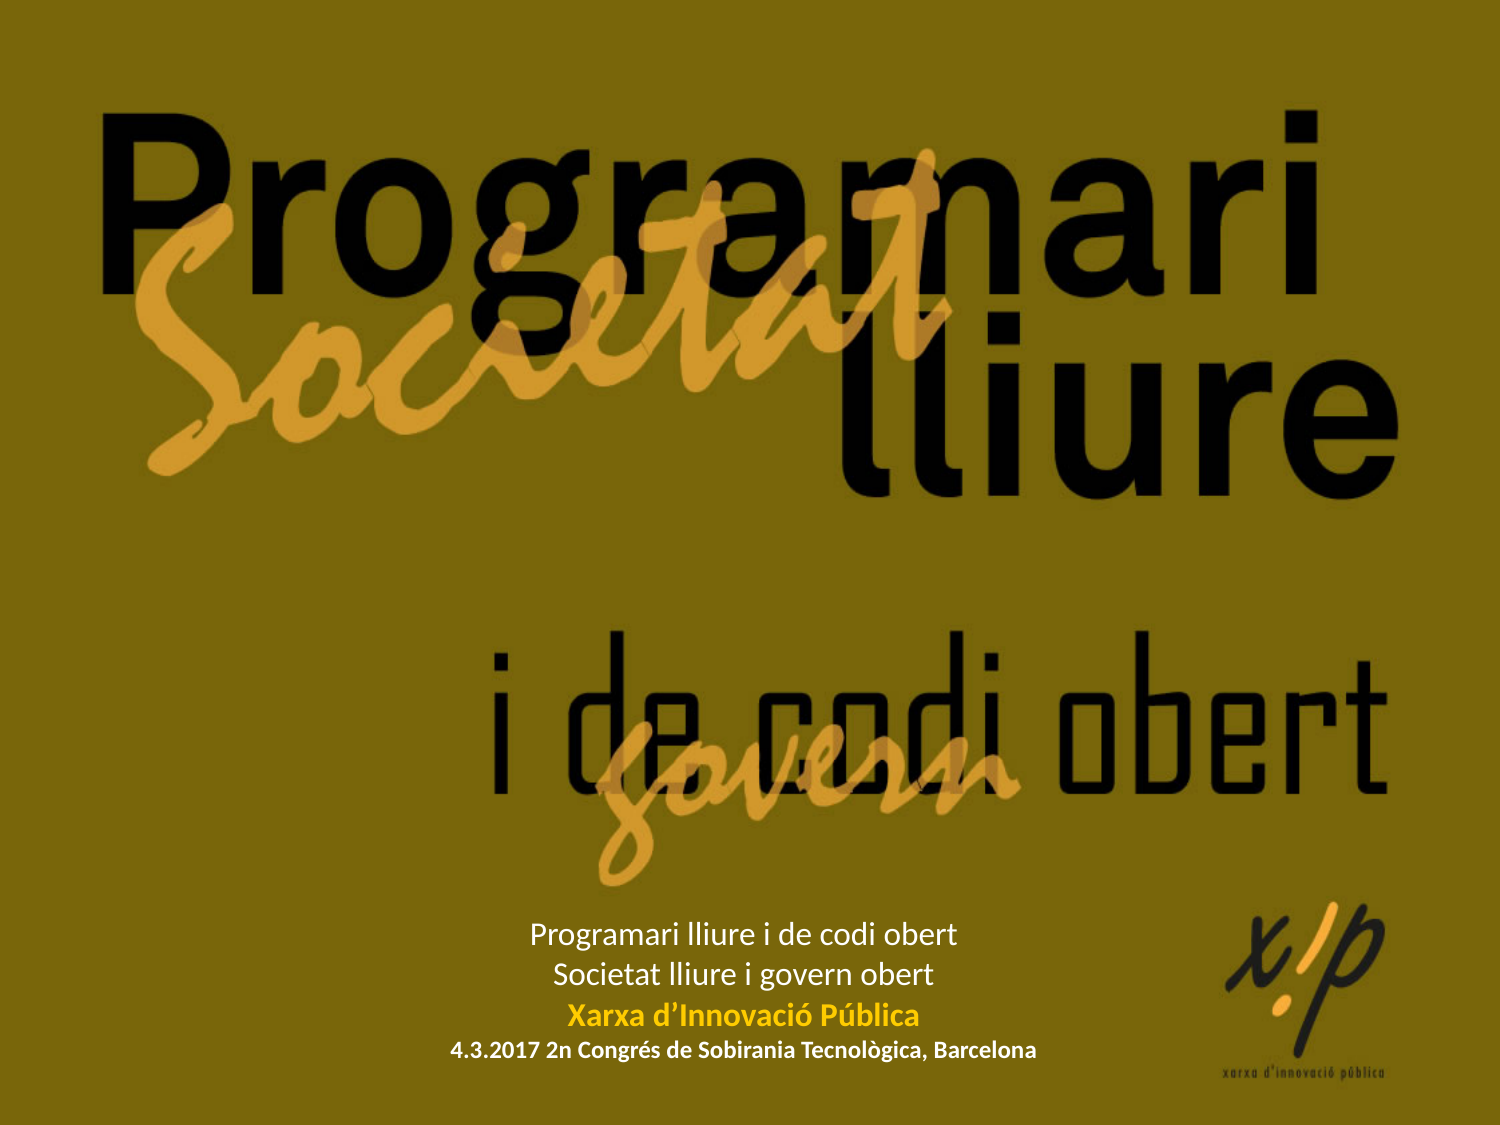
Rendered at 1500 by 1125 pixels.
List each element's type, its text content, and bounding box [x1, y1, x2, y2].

text_box Programari lliure i de codi obert Societat lliure i govern obert Xarxa d’Innovació Pública 4.3.2017 2n Congrés de Sobirania Tecnològica, Barcelona [324, 903, 1164, 1072]
picture [0, 0, 1500, 1125]
